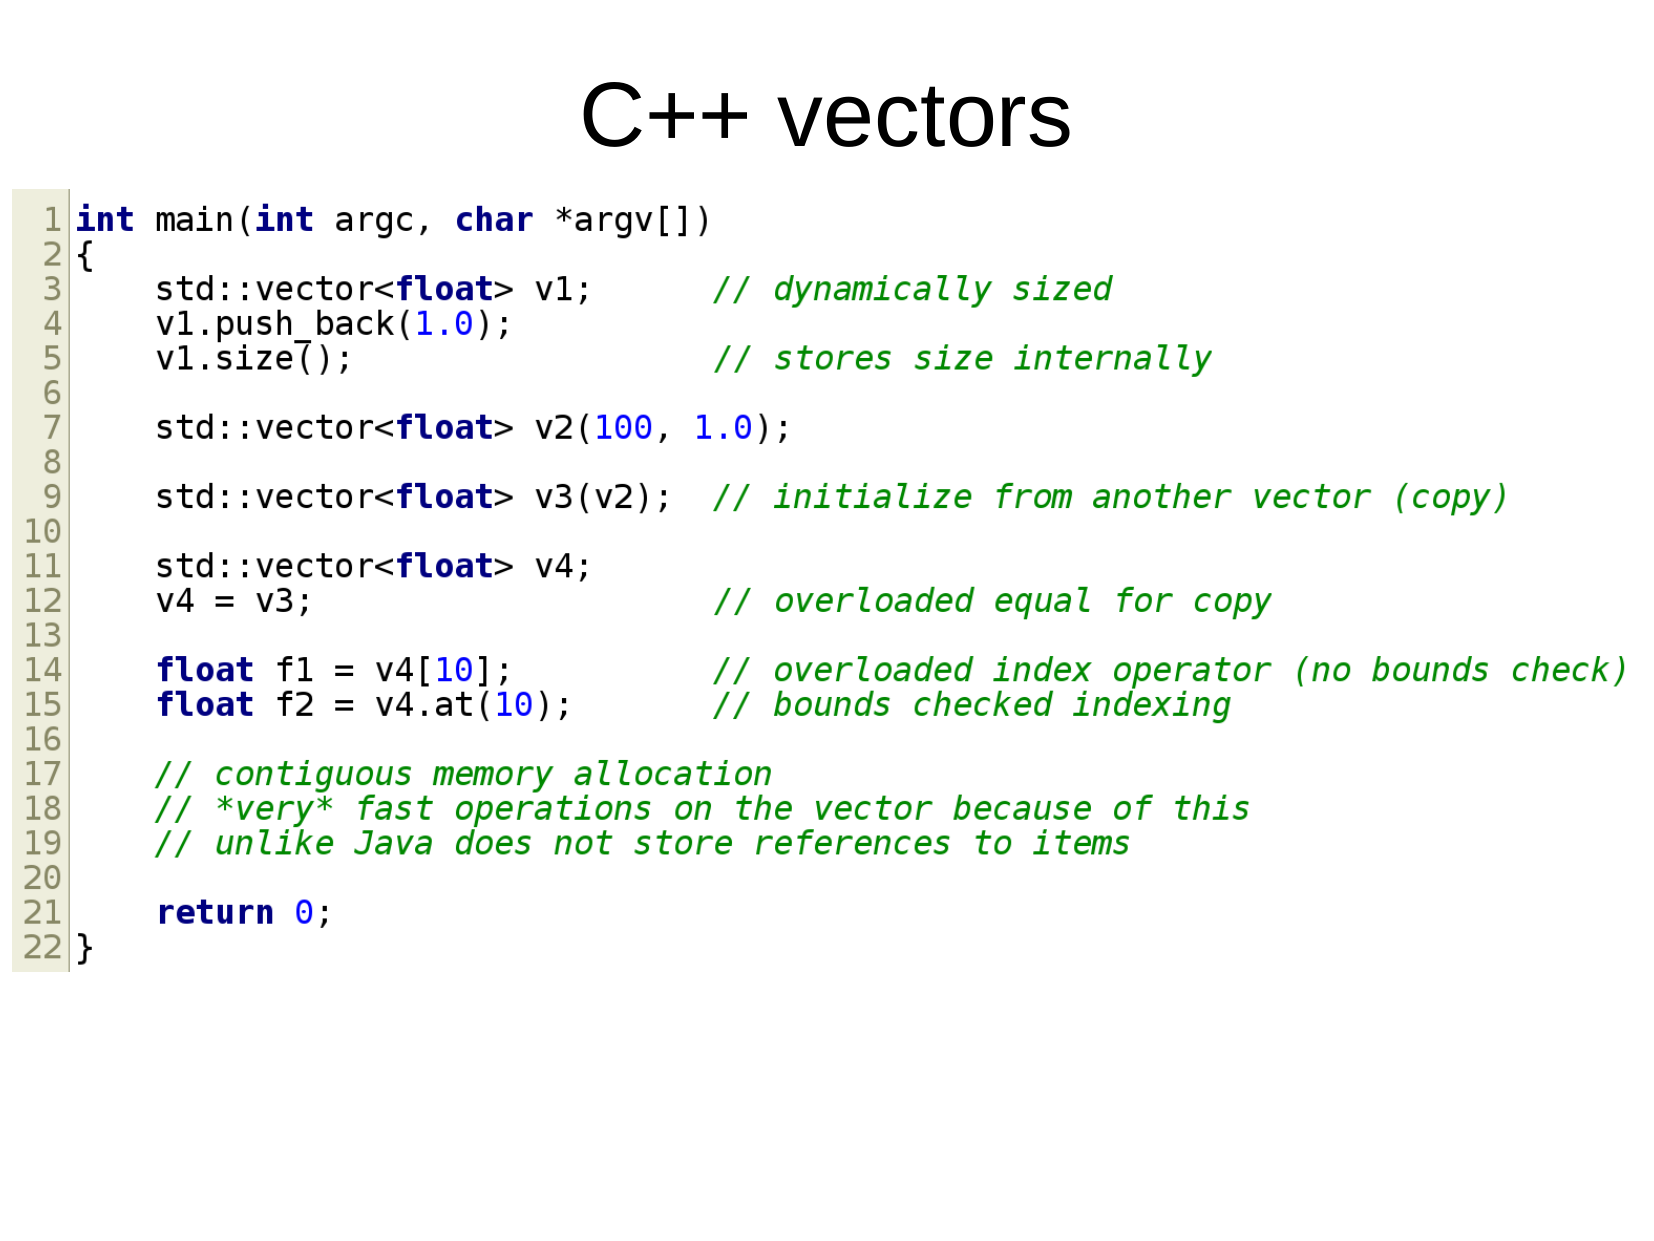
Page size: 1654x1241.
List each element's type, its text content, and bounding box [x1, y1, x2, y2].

title C++ vectors [82, 49, 1571, 181]
picture [12, 189, 1641, 972]
